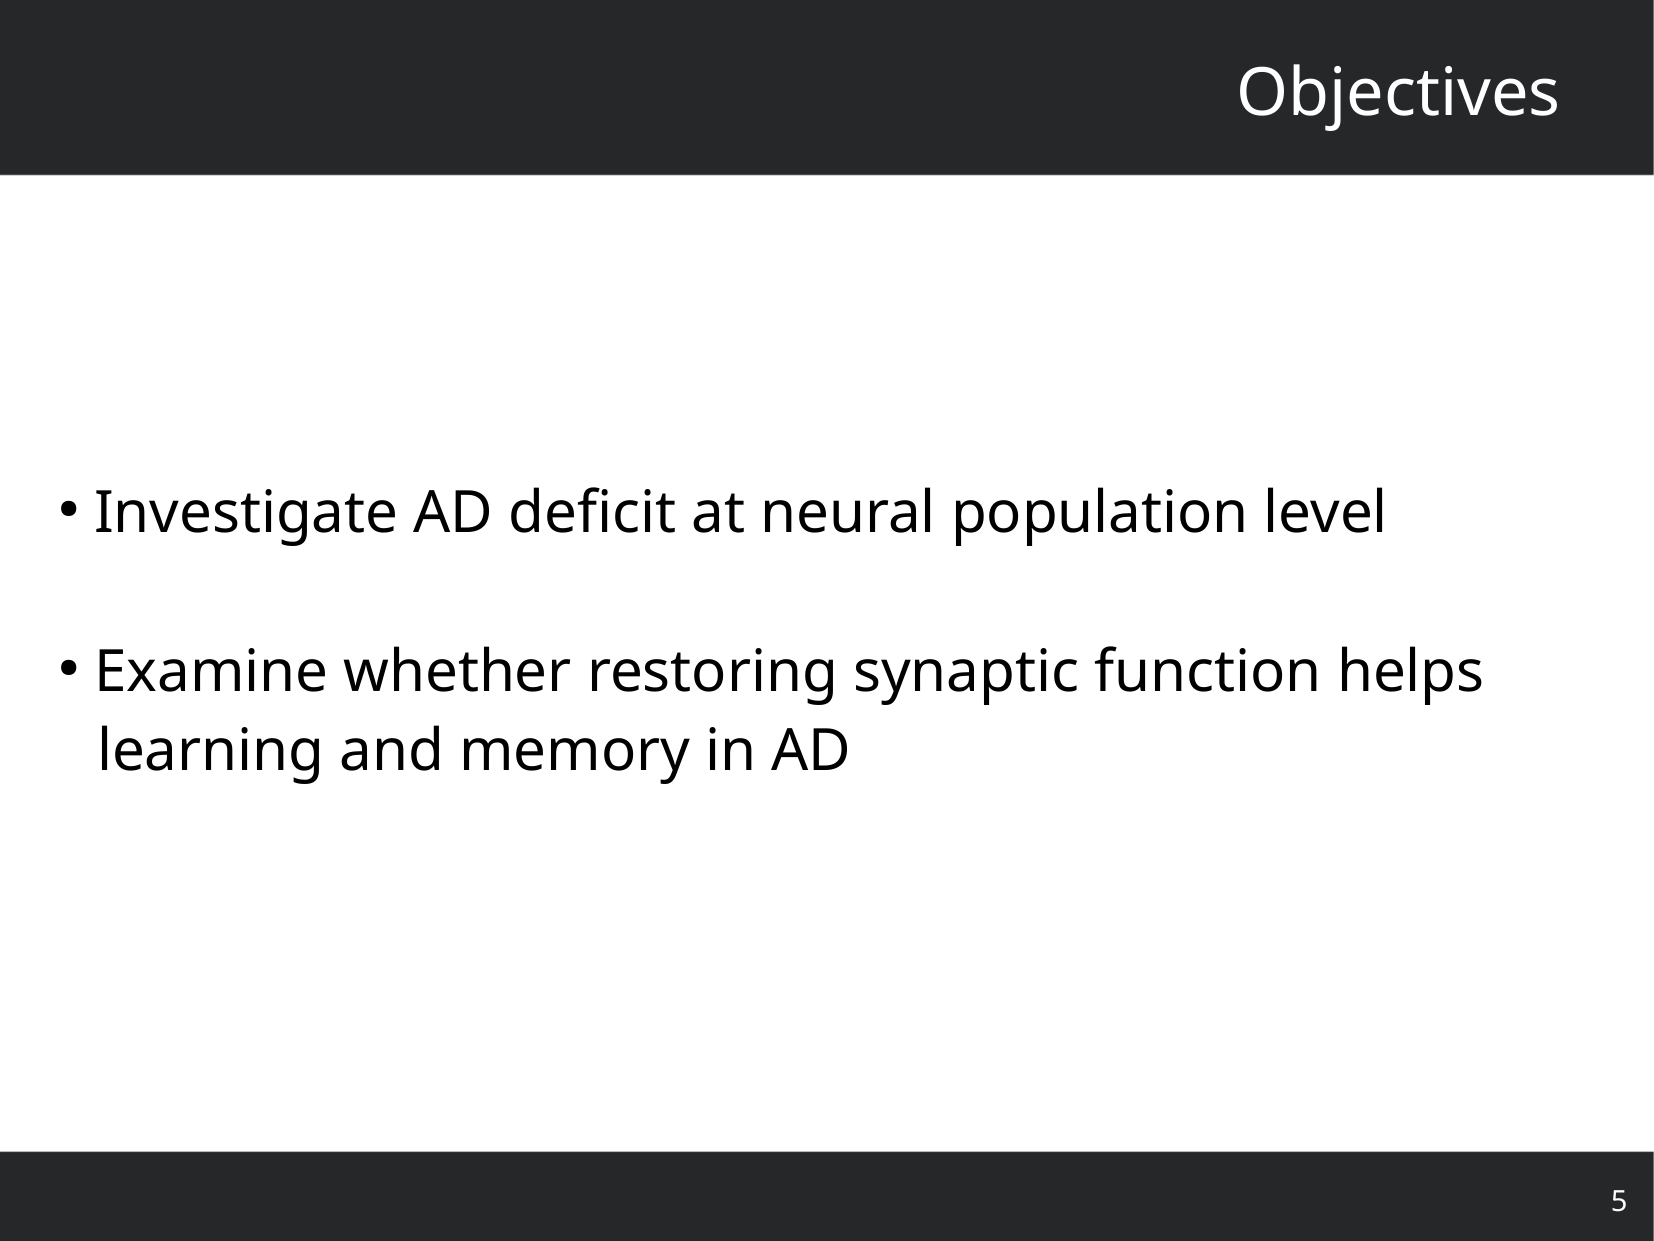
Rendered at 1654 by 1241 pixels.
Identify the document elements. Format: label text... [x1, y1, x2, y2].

text_box Investigate AD deficit at neural population level Examine whether restoring synaptic function helps learning and memory in AD [37, 315, 1654, 1034]
text_box Objectives [88, 36, 1577, 134]
picture [0, 0, 1654, 1241]
